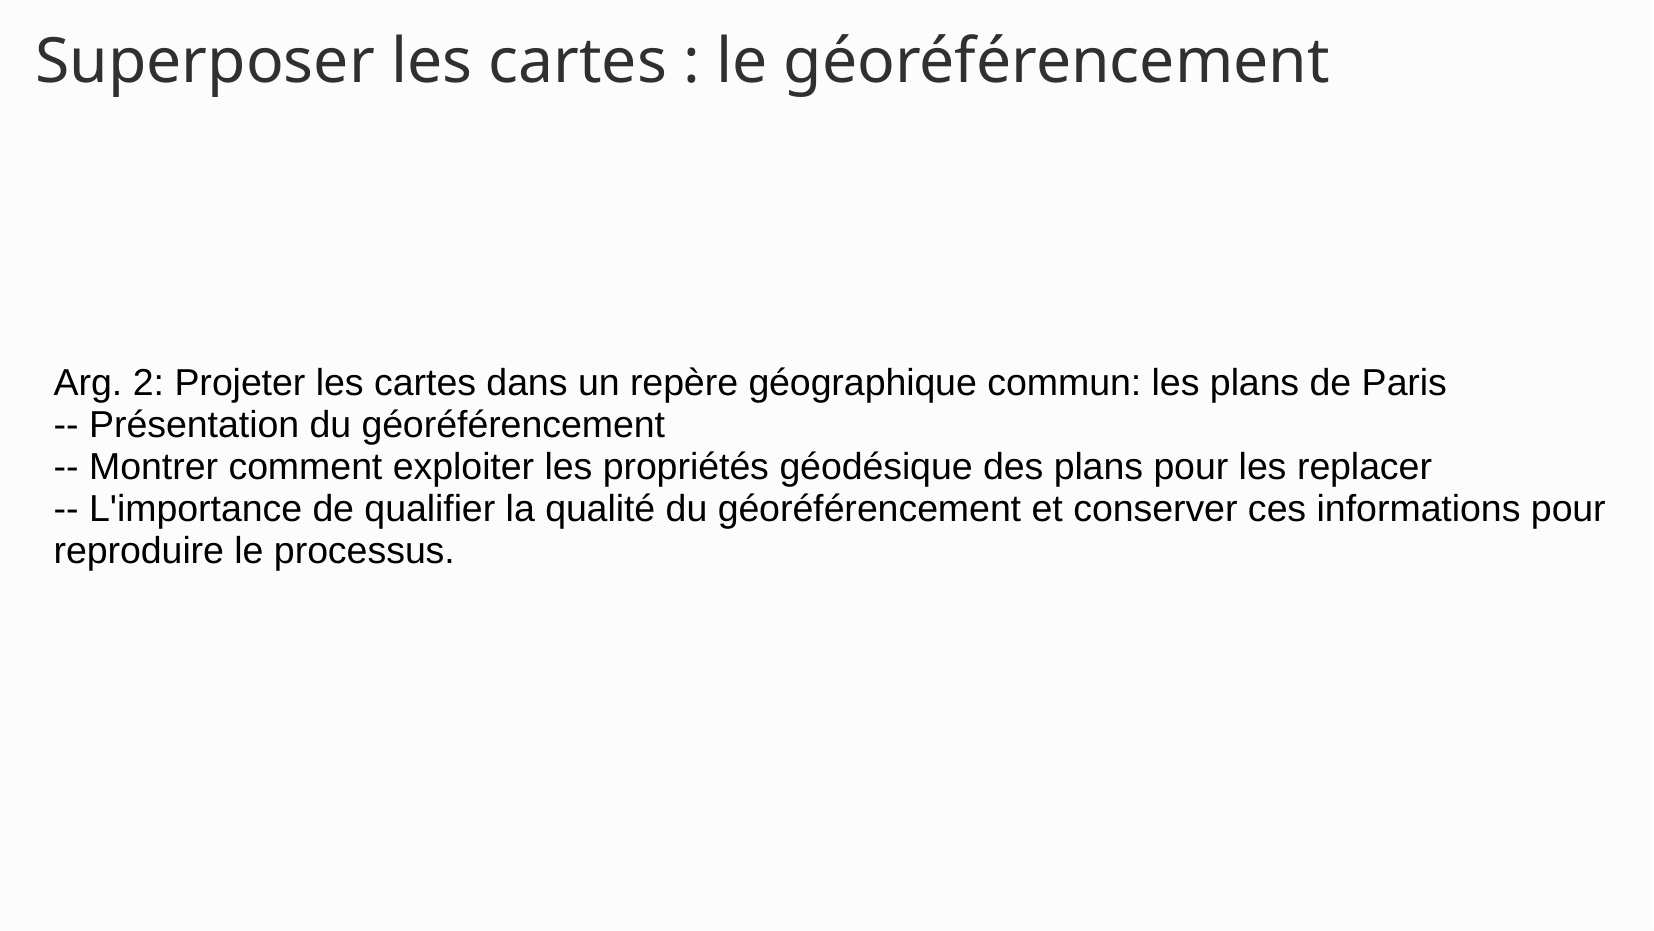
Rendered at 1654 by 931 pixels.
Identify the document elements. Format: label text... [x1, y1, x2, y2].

title Superposer les cartes : le géoréférencement [35, 10, 1619, 107]
text_box Arg. 2: Projeter les cartes dans un repère géographique commun: les plans de Paris -- Présentation du géoréférencement -- Montrer comment exploiter les propriétés géodésique des plans pour les replacer -- L'importance de qualifier la qualité du géoréférencement et conserver ces informations pour reproduire le processus. [38, 353, 1622, 579]
